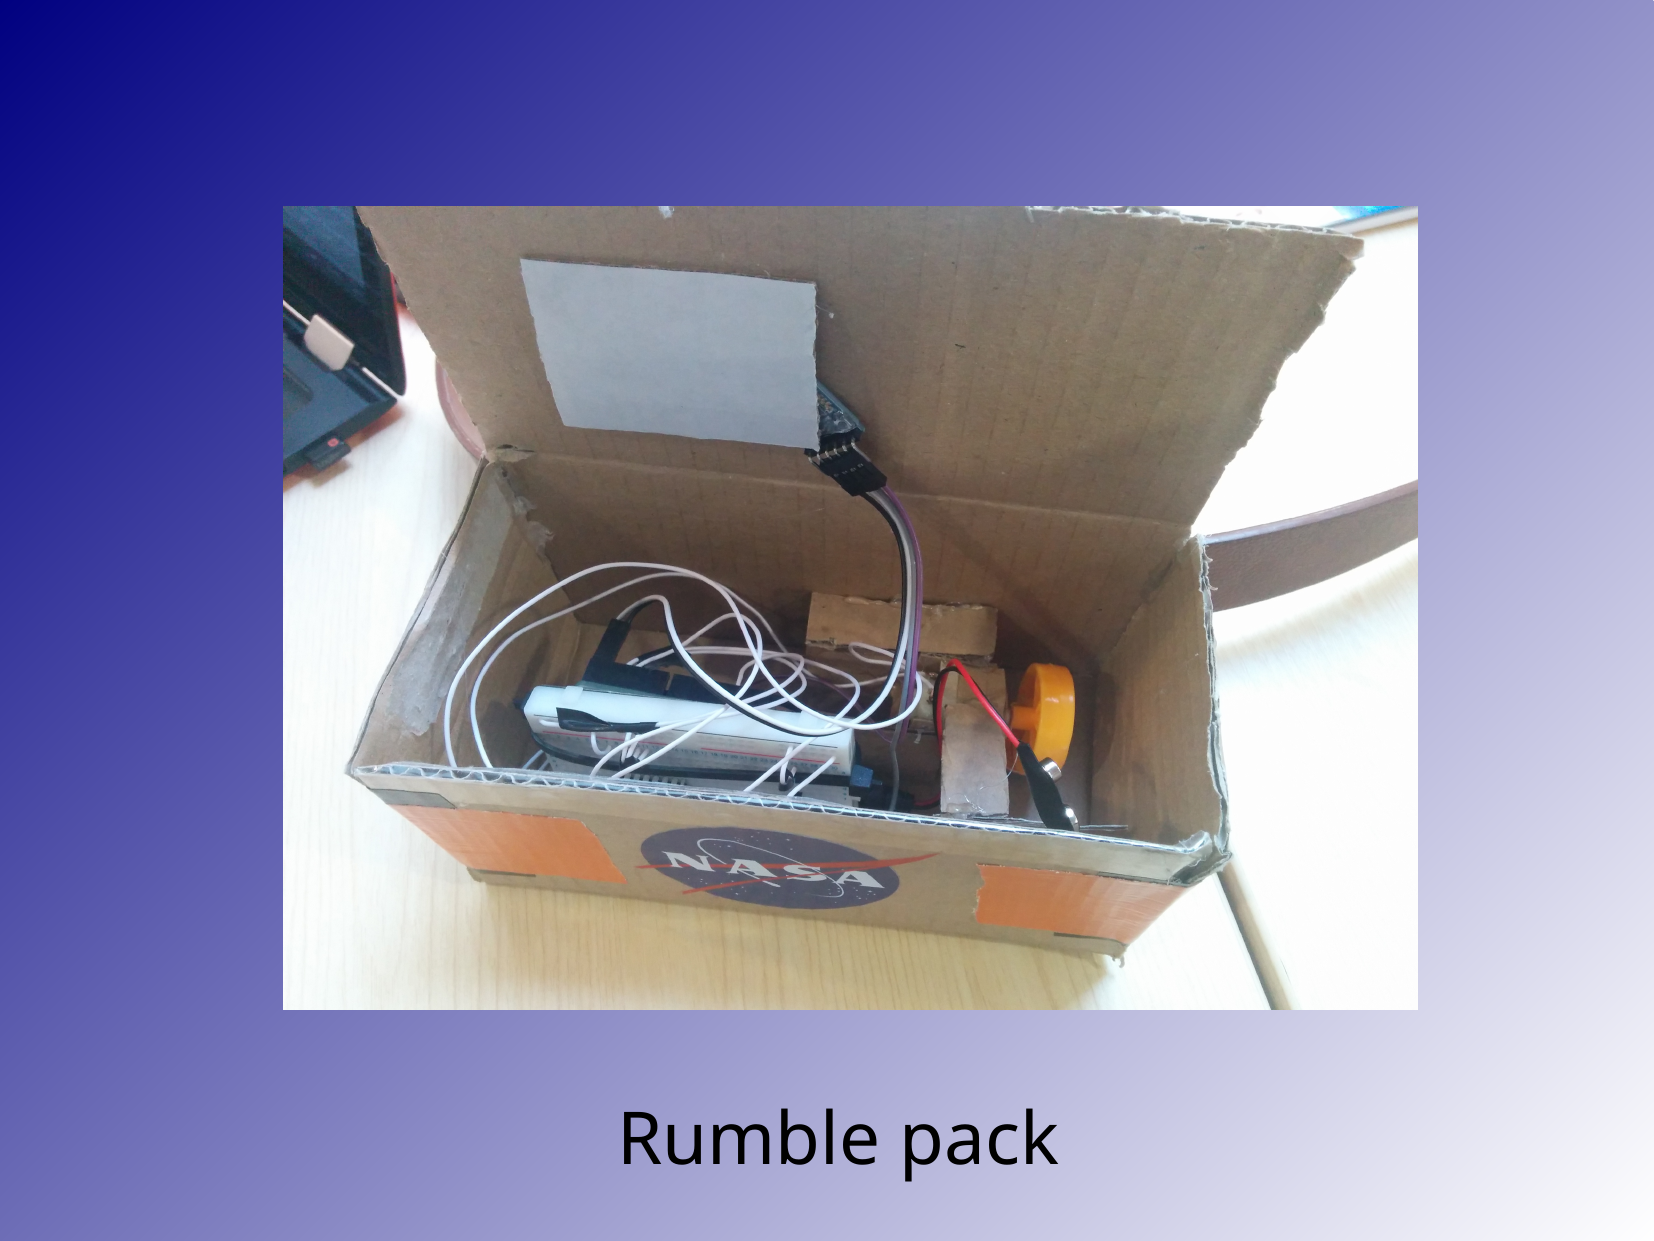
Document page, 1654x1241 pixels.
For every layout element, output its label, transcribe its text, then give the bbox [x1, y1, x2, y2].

title Rumble pack [94, 1033, 1583, 1241]
picture [283, 206, 1418, 1010]
